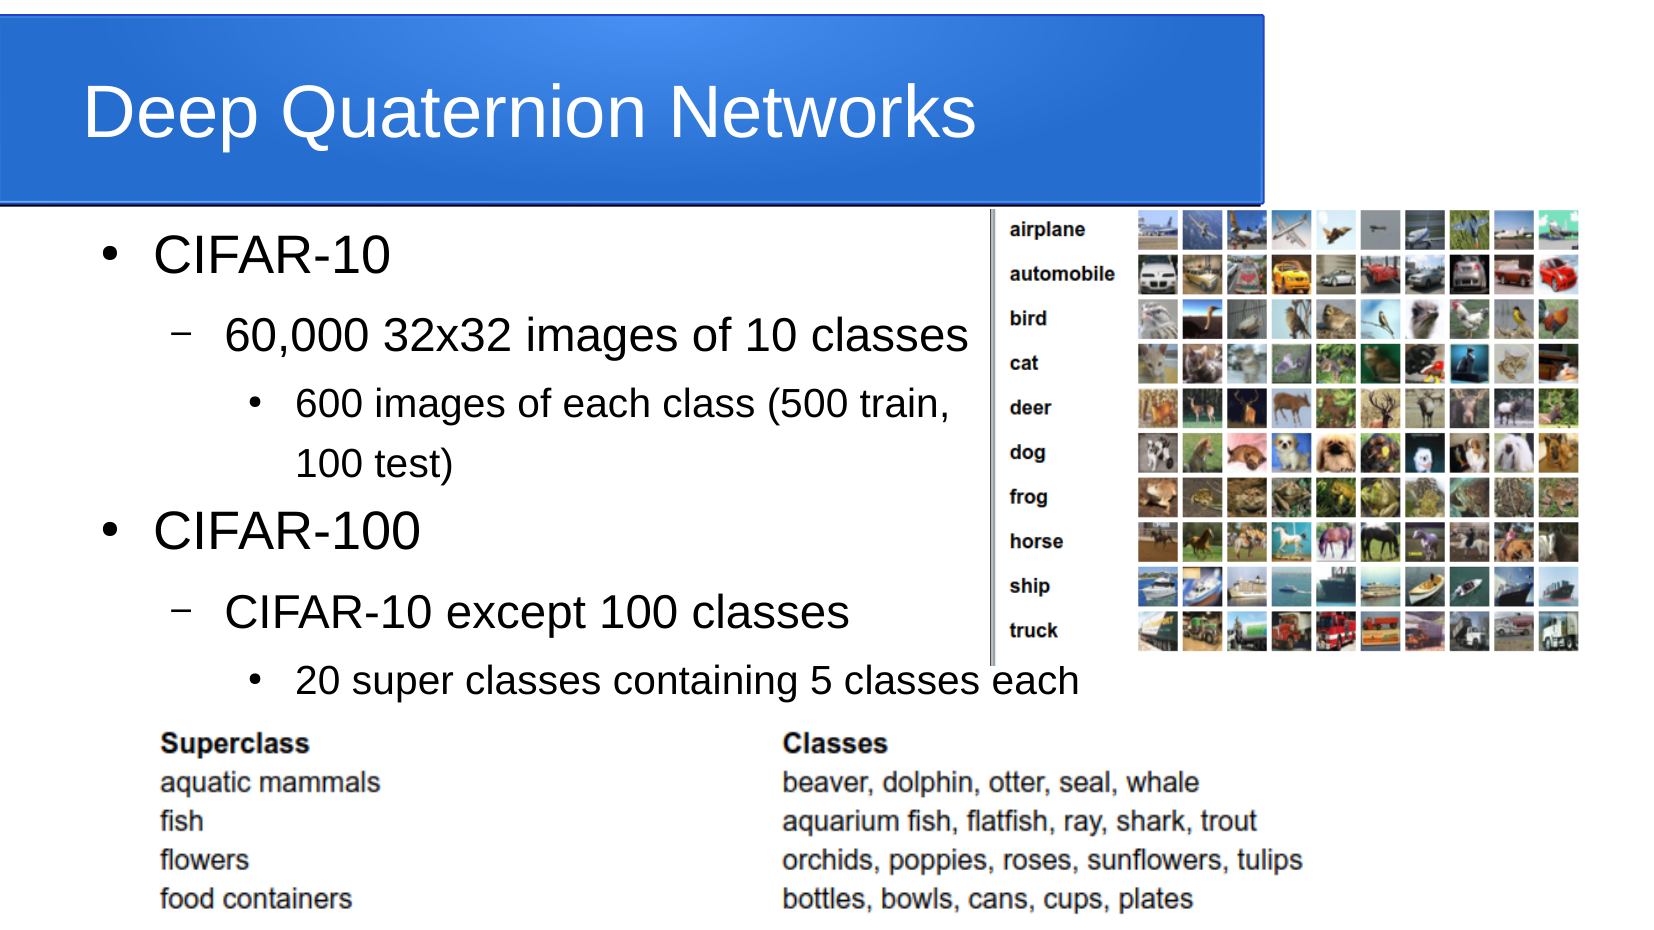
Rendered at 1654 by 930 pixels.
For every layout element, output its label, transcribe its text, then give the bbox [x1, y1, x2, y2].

picture [150, 713, 1426, 923]
picture [990, 209, 1597, 666]
title Deep Quaternion Networks [82, 35, 1234, 189]
list CIFAR-10 60,000 32x32 images of 10 classes 600 images of each class (500 train, 100 test) CIFAR-100 CIFAR-10 except 100 classes 20 super classes containing 5 classes each [82, 224, 1621, 764]
